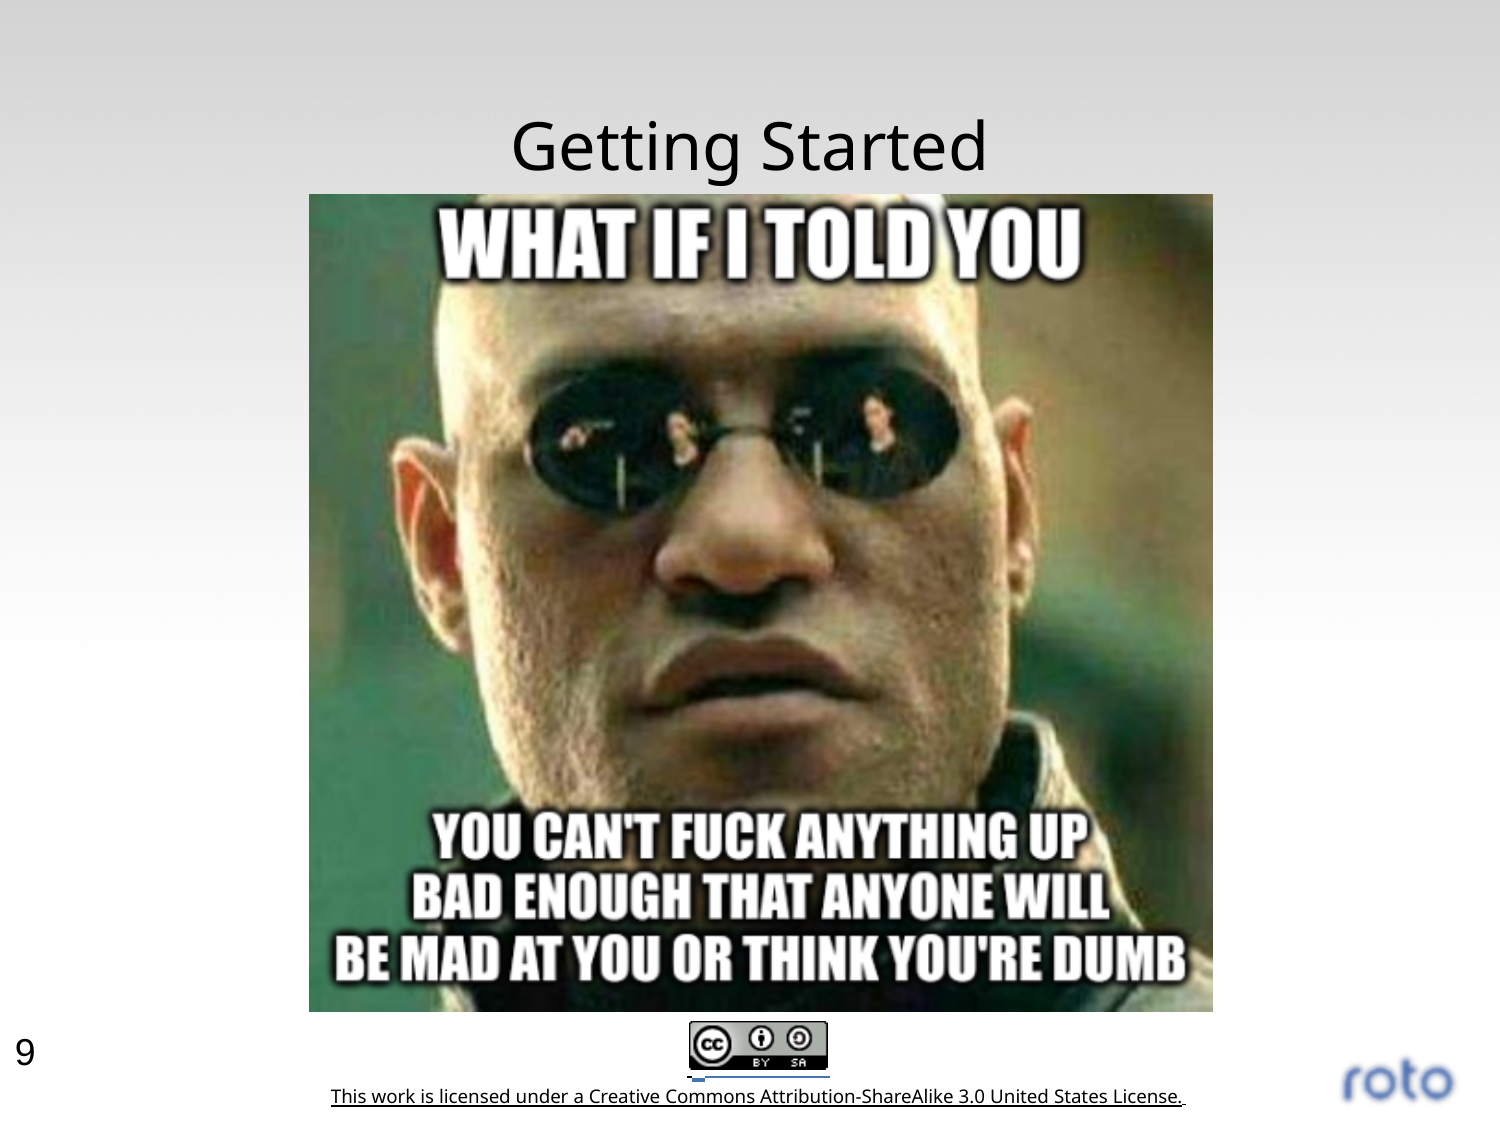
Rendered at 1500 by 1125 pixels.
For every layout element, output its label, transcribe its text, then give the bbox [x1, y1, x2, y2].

picture [0, 0, 1500, 1125]
title Getting Started [112, 49, 1388, 238]
